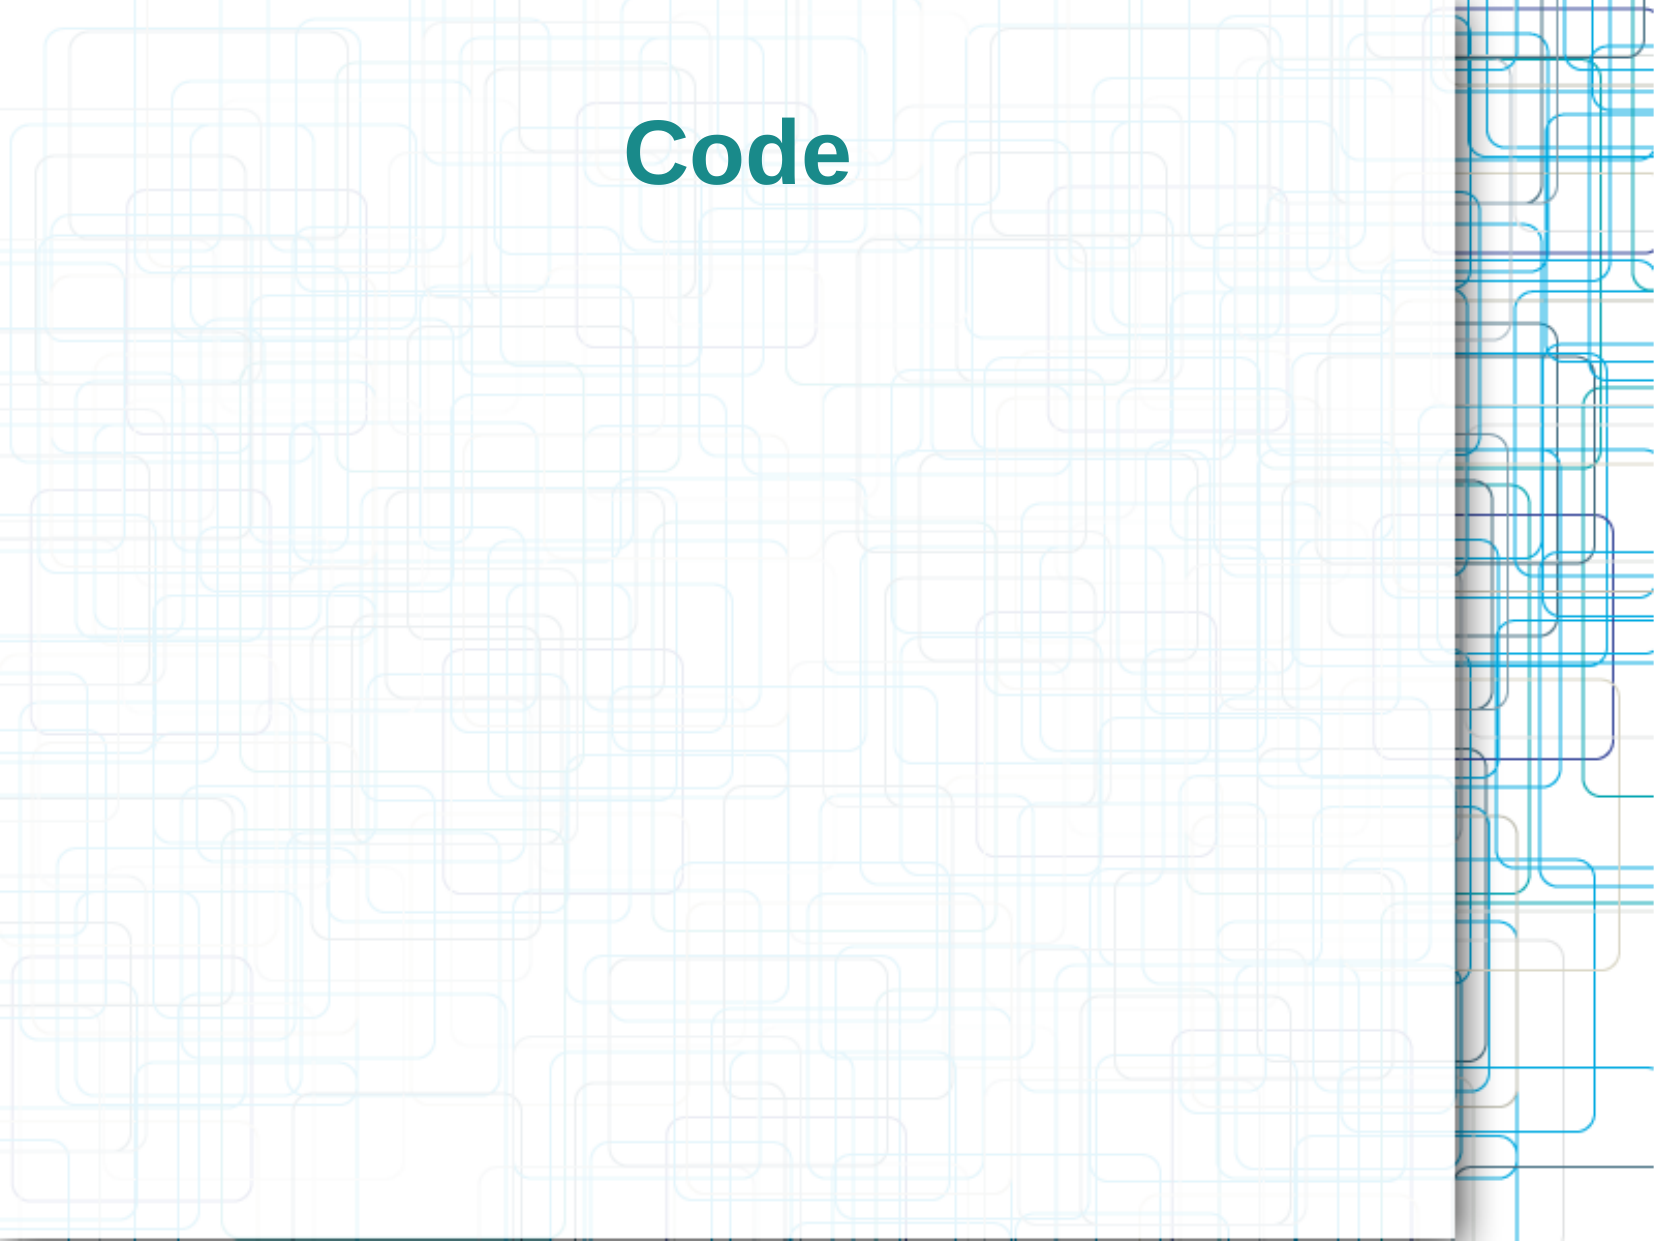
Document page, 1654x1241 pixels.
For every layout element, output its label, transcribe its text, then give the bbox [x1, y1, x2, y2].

picture [0, 0, 1654, 1241]
title Code [59, 49, 1418, 257]
